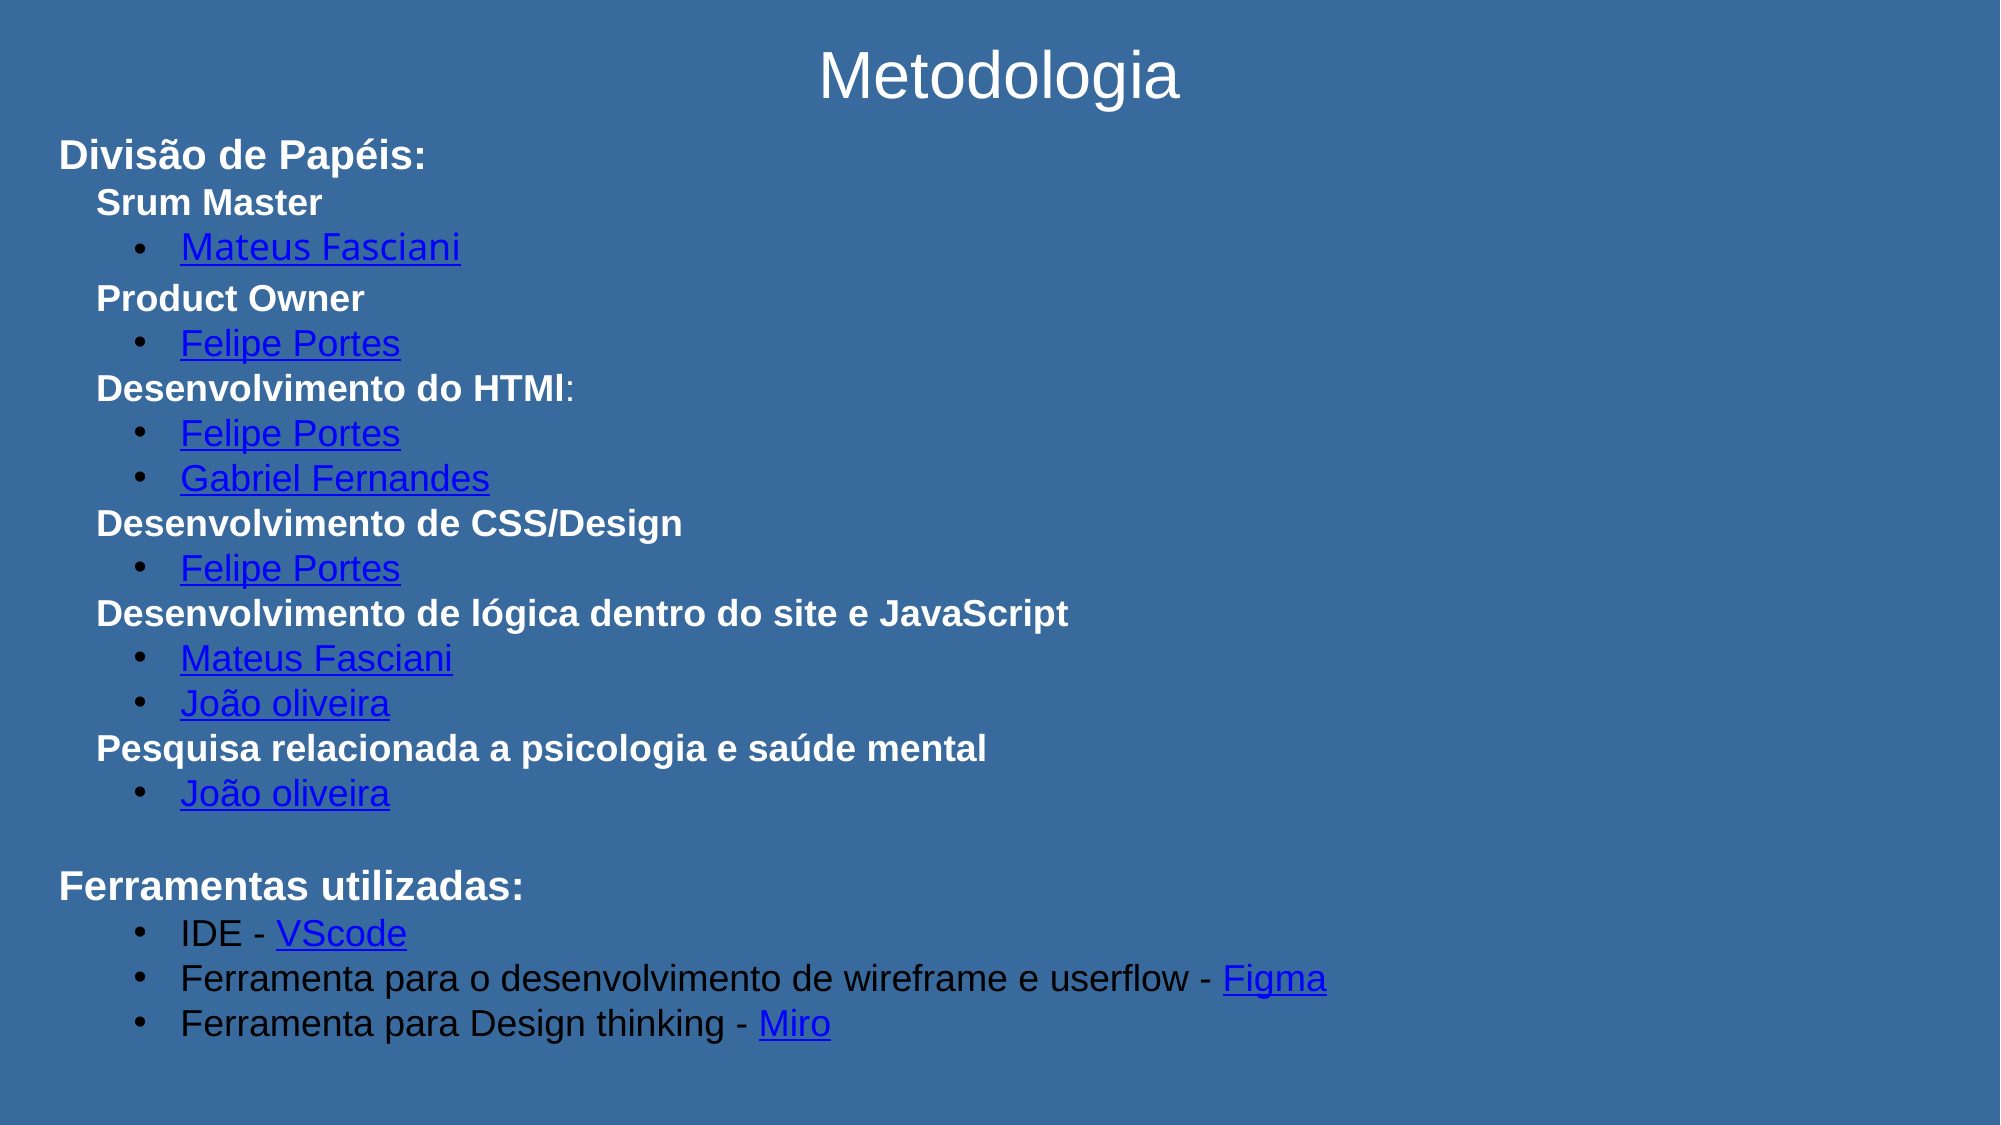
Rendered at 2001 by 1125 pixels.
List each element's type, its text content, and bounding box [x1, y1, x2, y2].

text_box Metodologia [648, 24, 1351, 120]
text_box Divisão de Papéis: Srum Master Mateus Fasciani Product Owner Felipe Portes Desenvolvimento do HTMl: Felipe Portes Gabriel Fernandes Desenvolvimento de CSS/Design Felipe Portes Desenvolvimento de lógica dentro do site e JavaScript Mateus Fasciani João oliveira Pesquisa relacionada a psicologia e saúde mental João oliveira Ferramentas utilizadas: IDE - VScode Ferramenta para o desenvolvimento de wireframe e userflow - Figma Ferramenta para Design thinking - Miro [43, 120, 1883, 1091]
